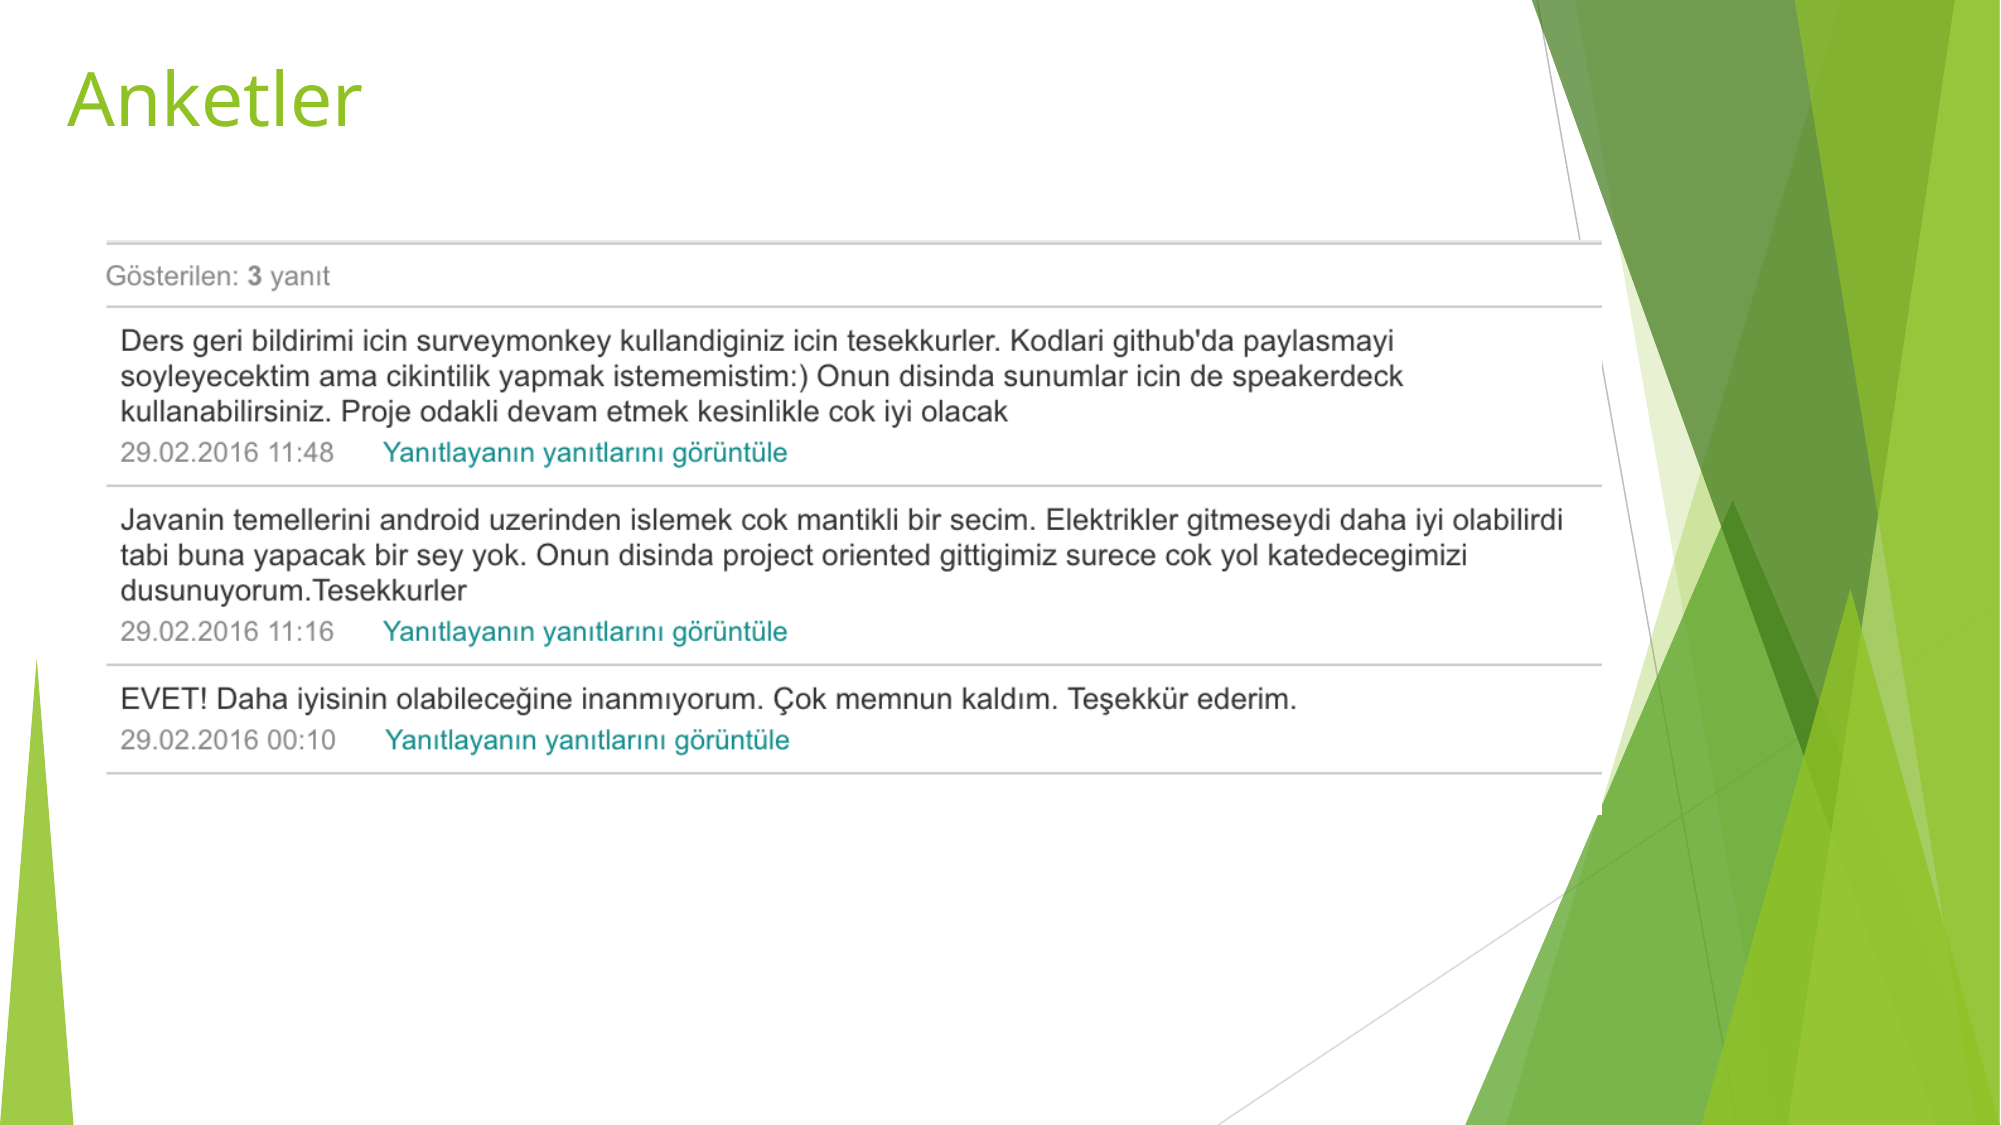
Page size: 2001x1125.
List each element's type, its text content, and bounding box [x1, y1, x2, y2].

picture [94, 240, 1602, 815]
title Anketler [52, 43, 1463, 261]
